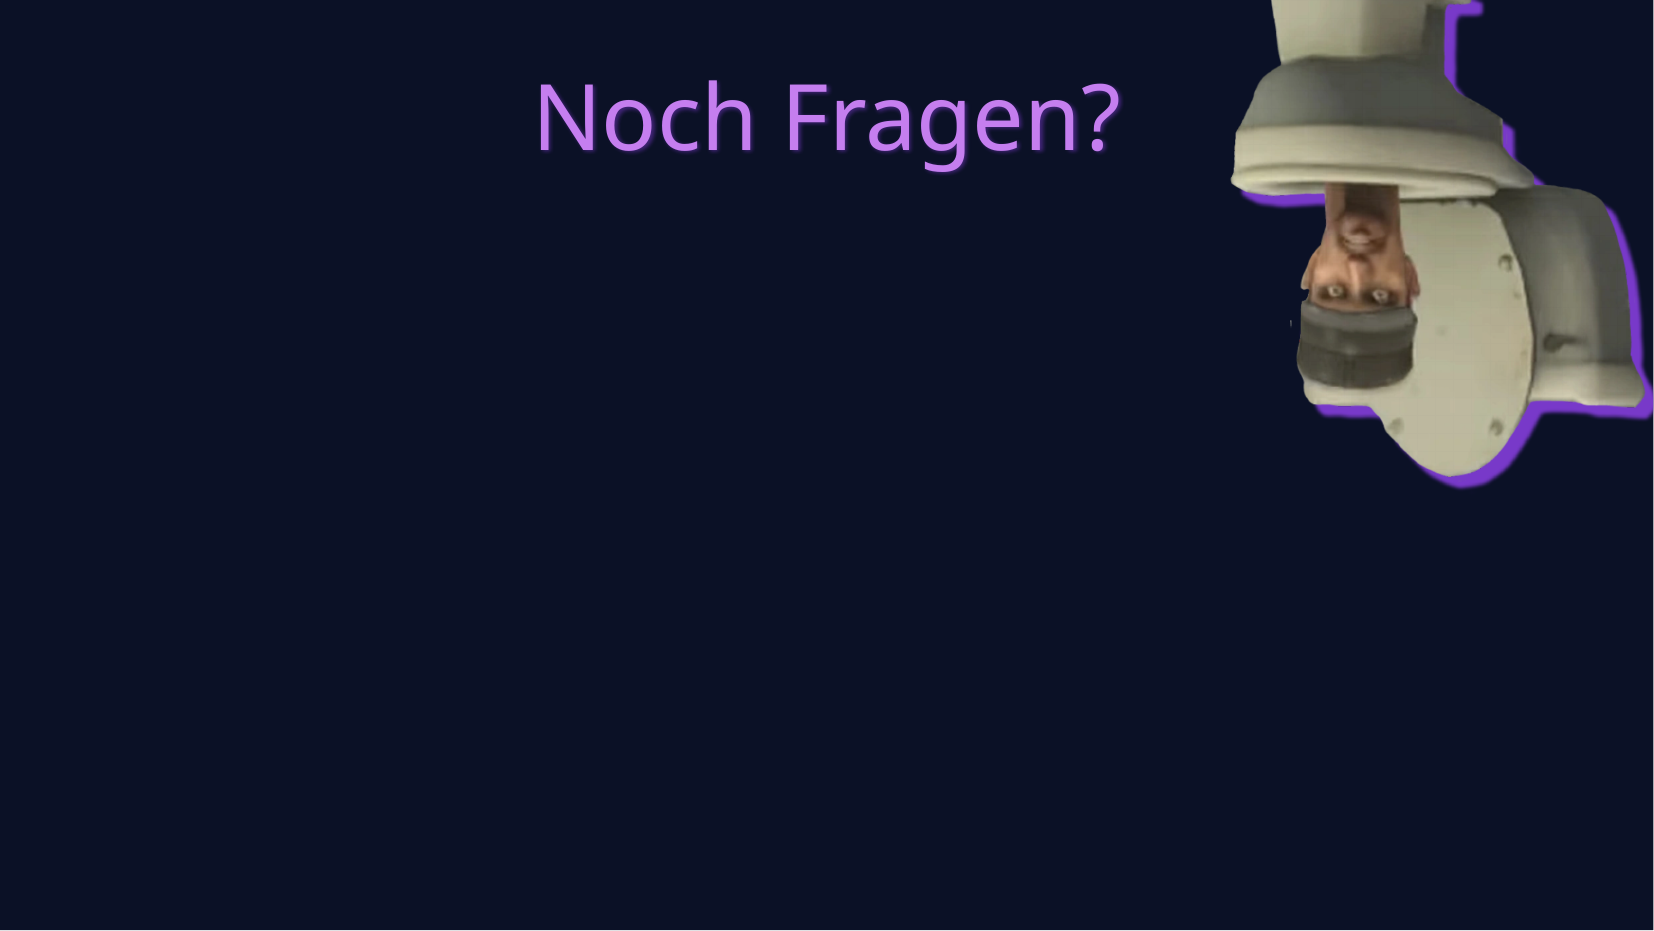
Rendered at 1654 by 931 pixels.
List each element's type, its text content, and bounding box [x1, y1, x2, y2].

title Noch Fragen? [82, 37, 1218, 193]
picture [1217, 0, 1654, 488]
